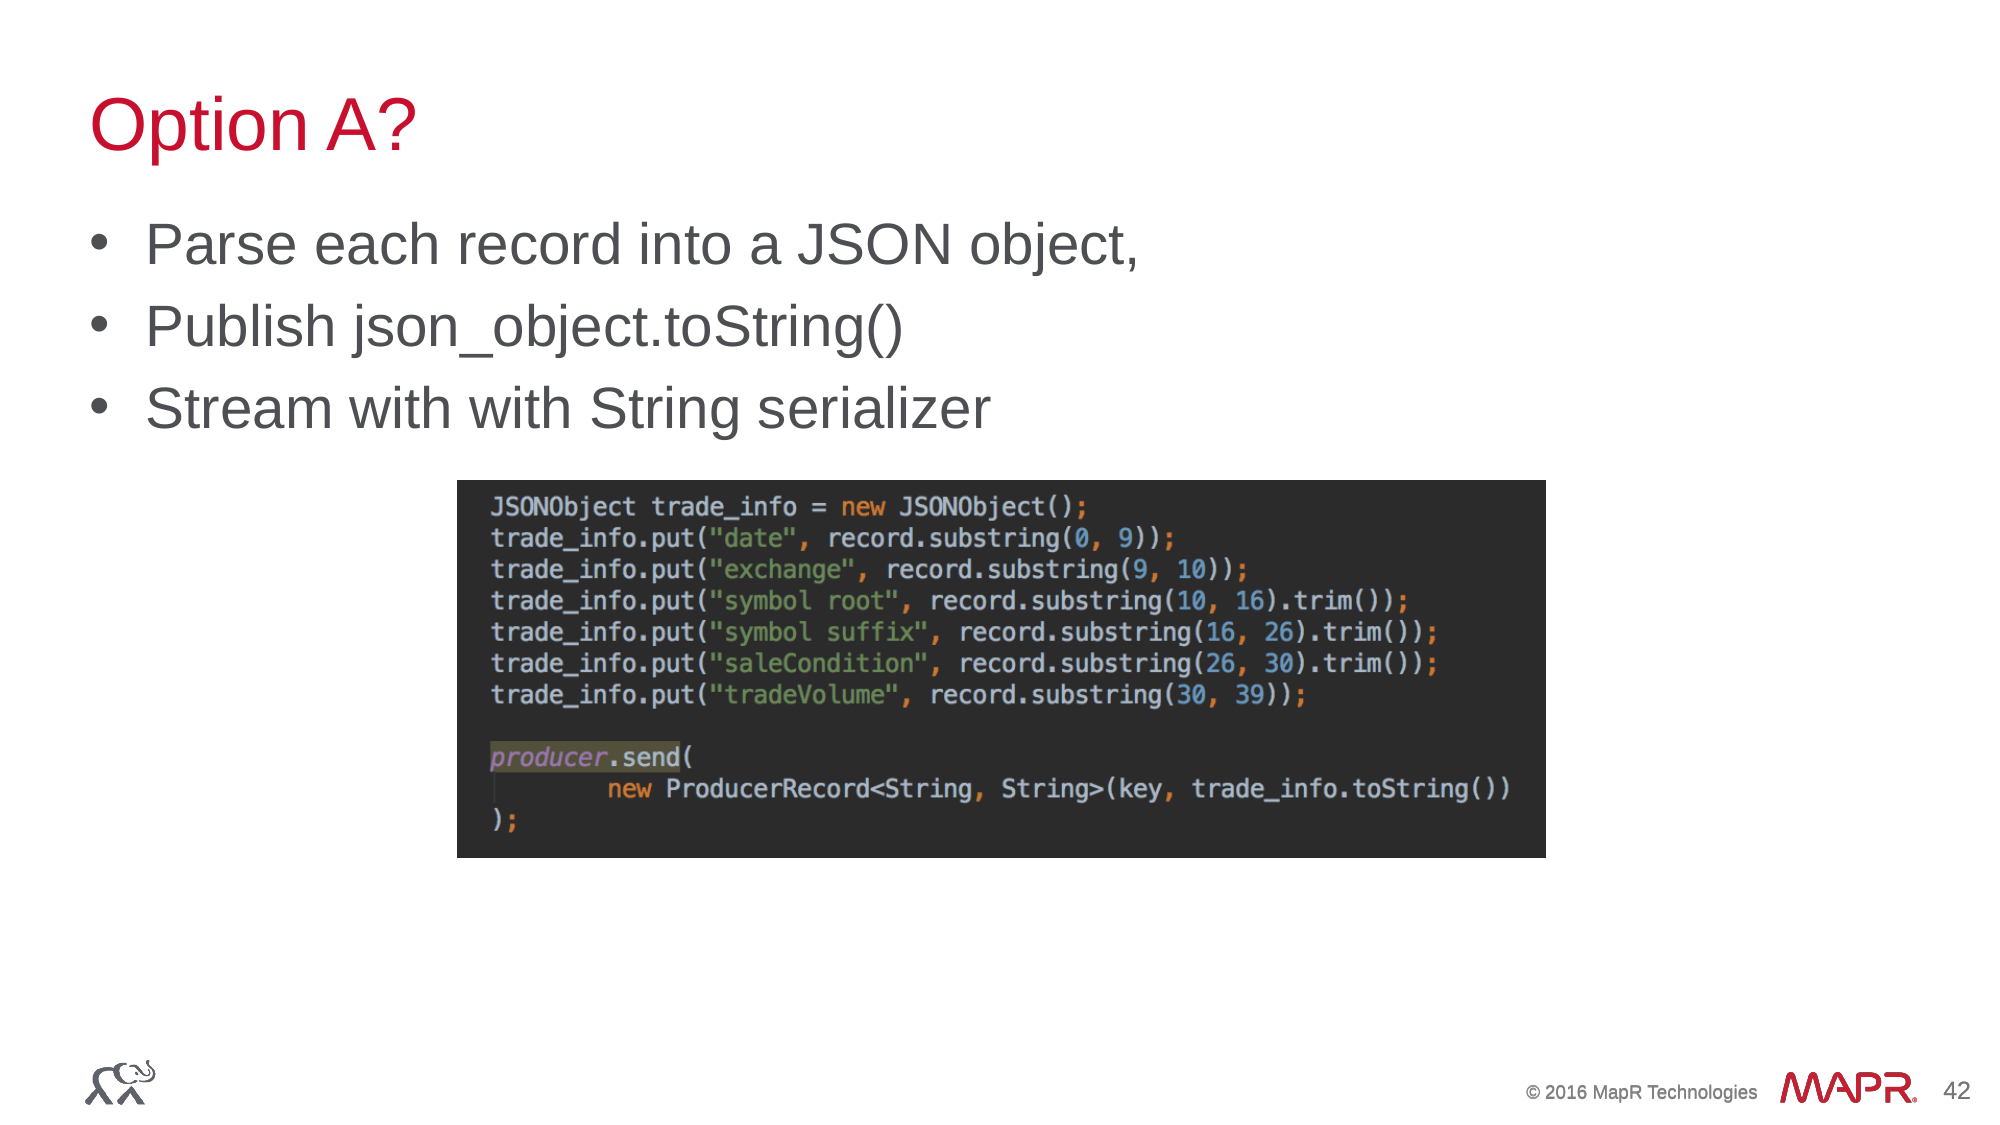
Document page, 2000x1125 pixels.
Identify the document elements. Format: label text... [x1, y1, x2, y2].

title Option A? [69, 45, 1869, 196]
picture [75, 1038, 167, 1125]
picture [457, 480, 1546, 858]
list Parse each record into a JSON object, Publish json_object.toString() Stream with with String serializer [69, 196, 1869, 1005]
